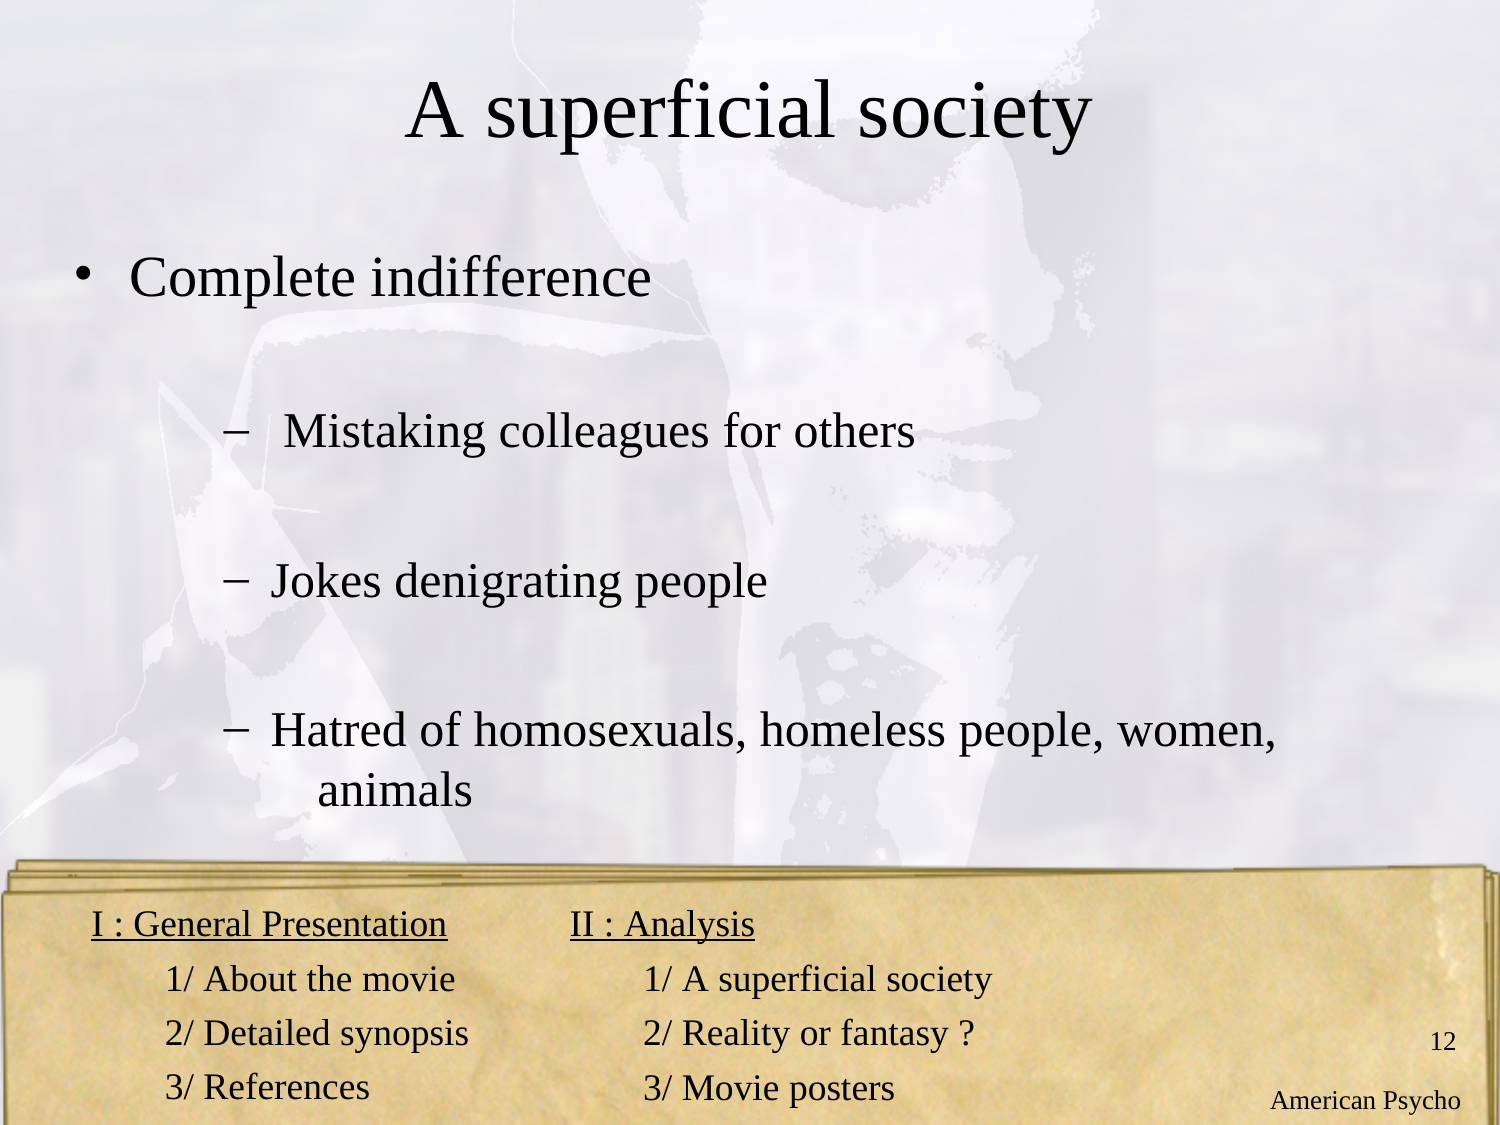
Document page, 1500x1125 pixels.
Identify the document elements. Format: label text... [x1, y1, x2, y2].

list Complete indifference Mistaking colleagues for others Jokes denigrating people Hatred of homosexuals, homeless people, women, animals [59, 230, 1441, 841]
title A superficial society [59, 38, 1441, 170]
picture [0, 0, 1500, 1125]
